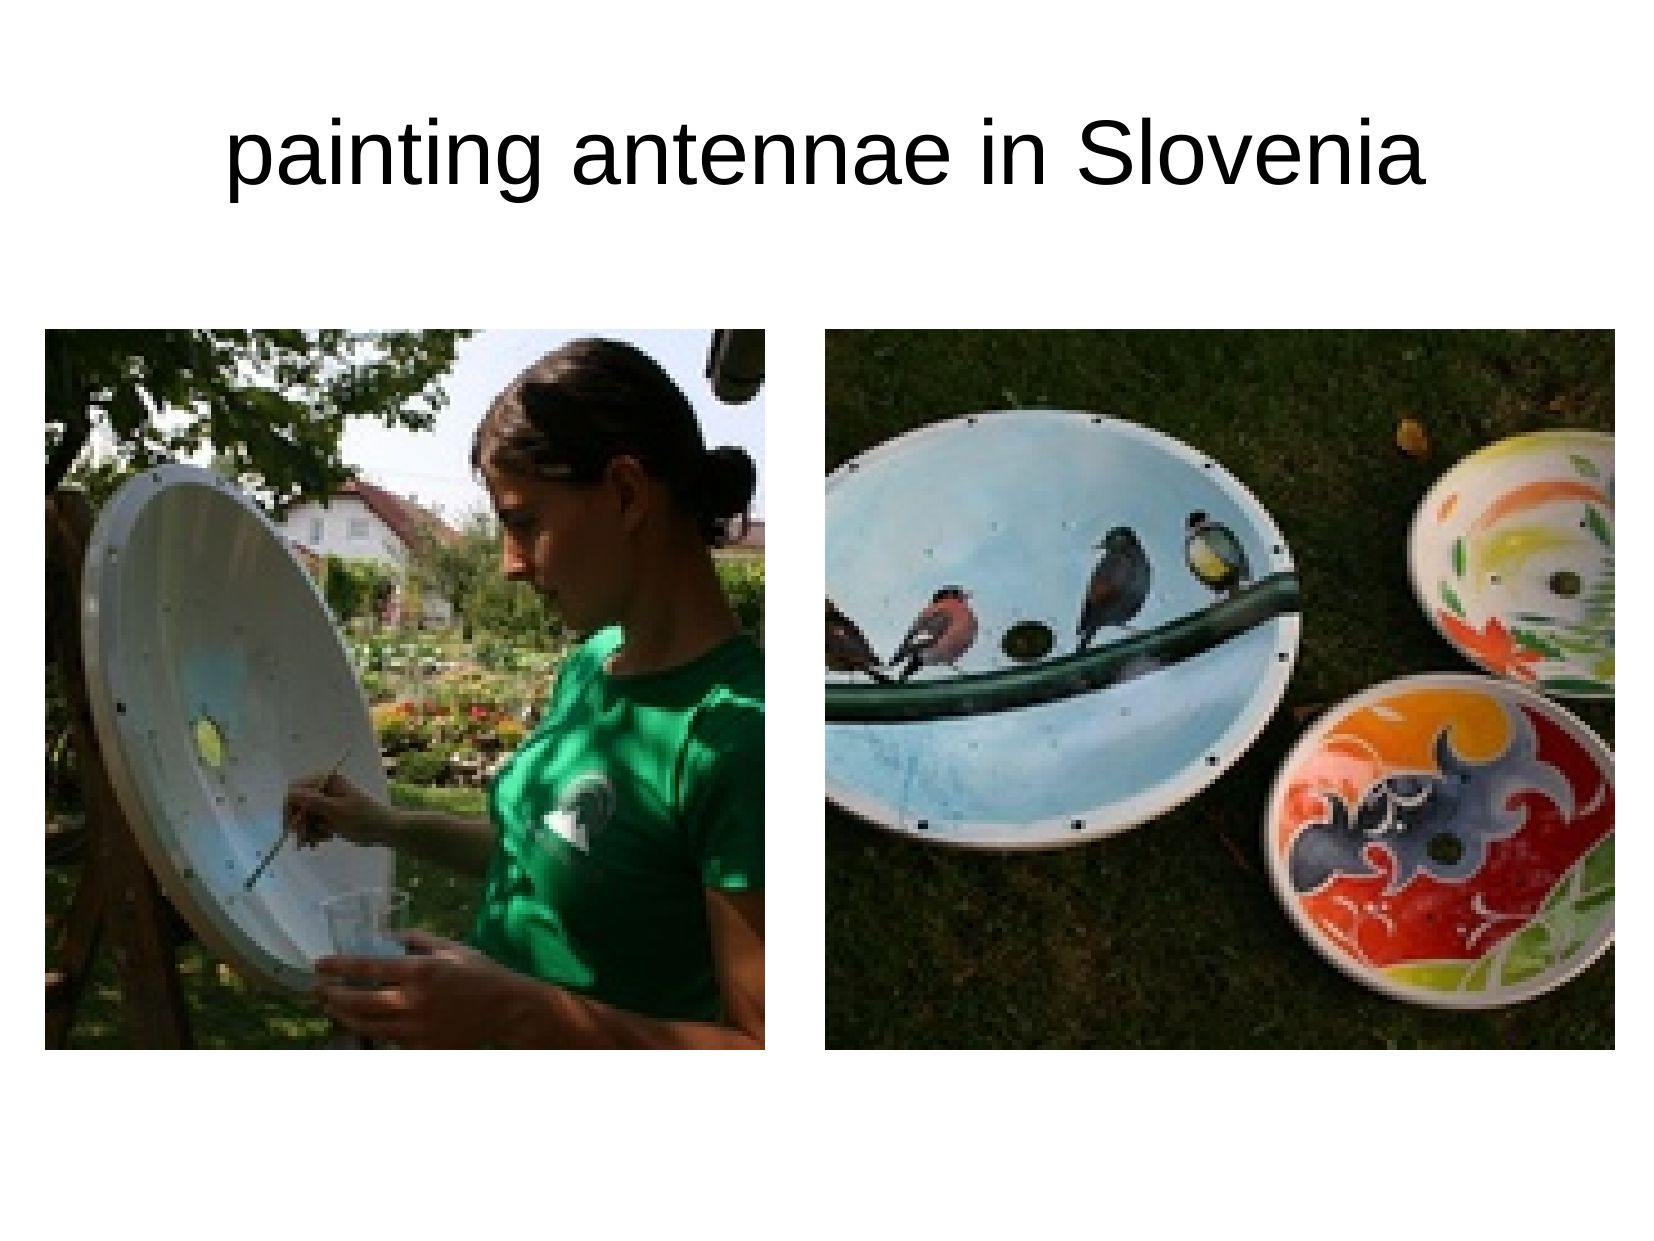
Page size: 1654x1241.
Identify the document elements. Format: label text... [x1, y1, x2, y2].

picture [45, 329, 765, 1050]
picture [825, 329, 1615, 1051]
title painting antennae in Slovenia [82, 49, 1571, 257]
